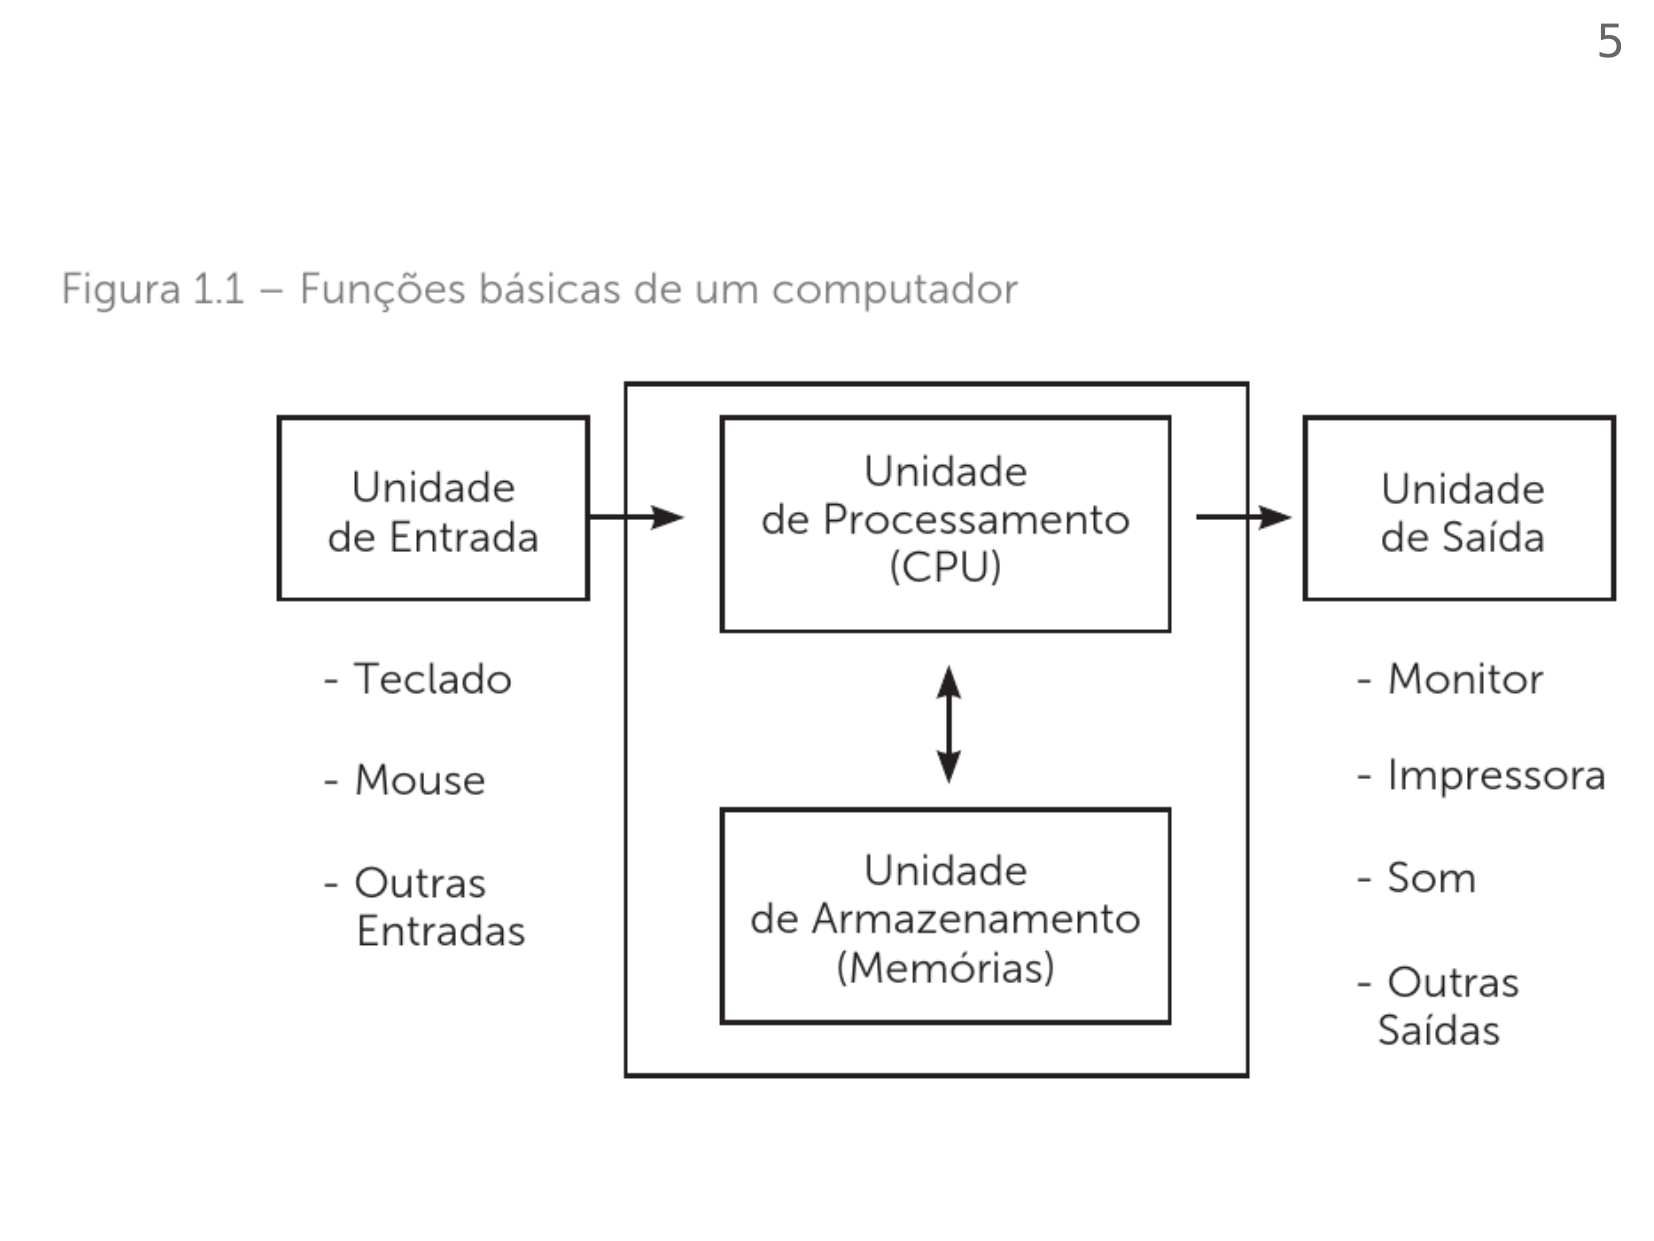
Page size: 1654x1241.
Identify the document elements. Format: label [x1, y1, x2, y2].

picture [59, 261, 1638, 1093]
